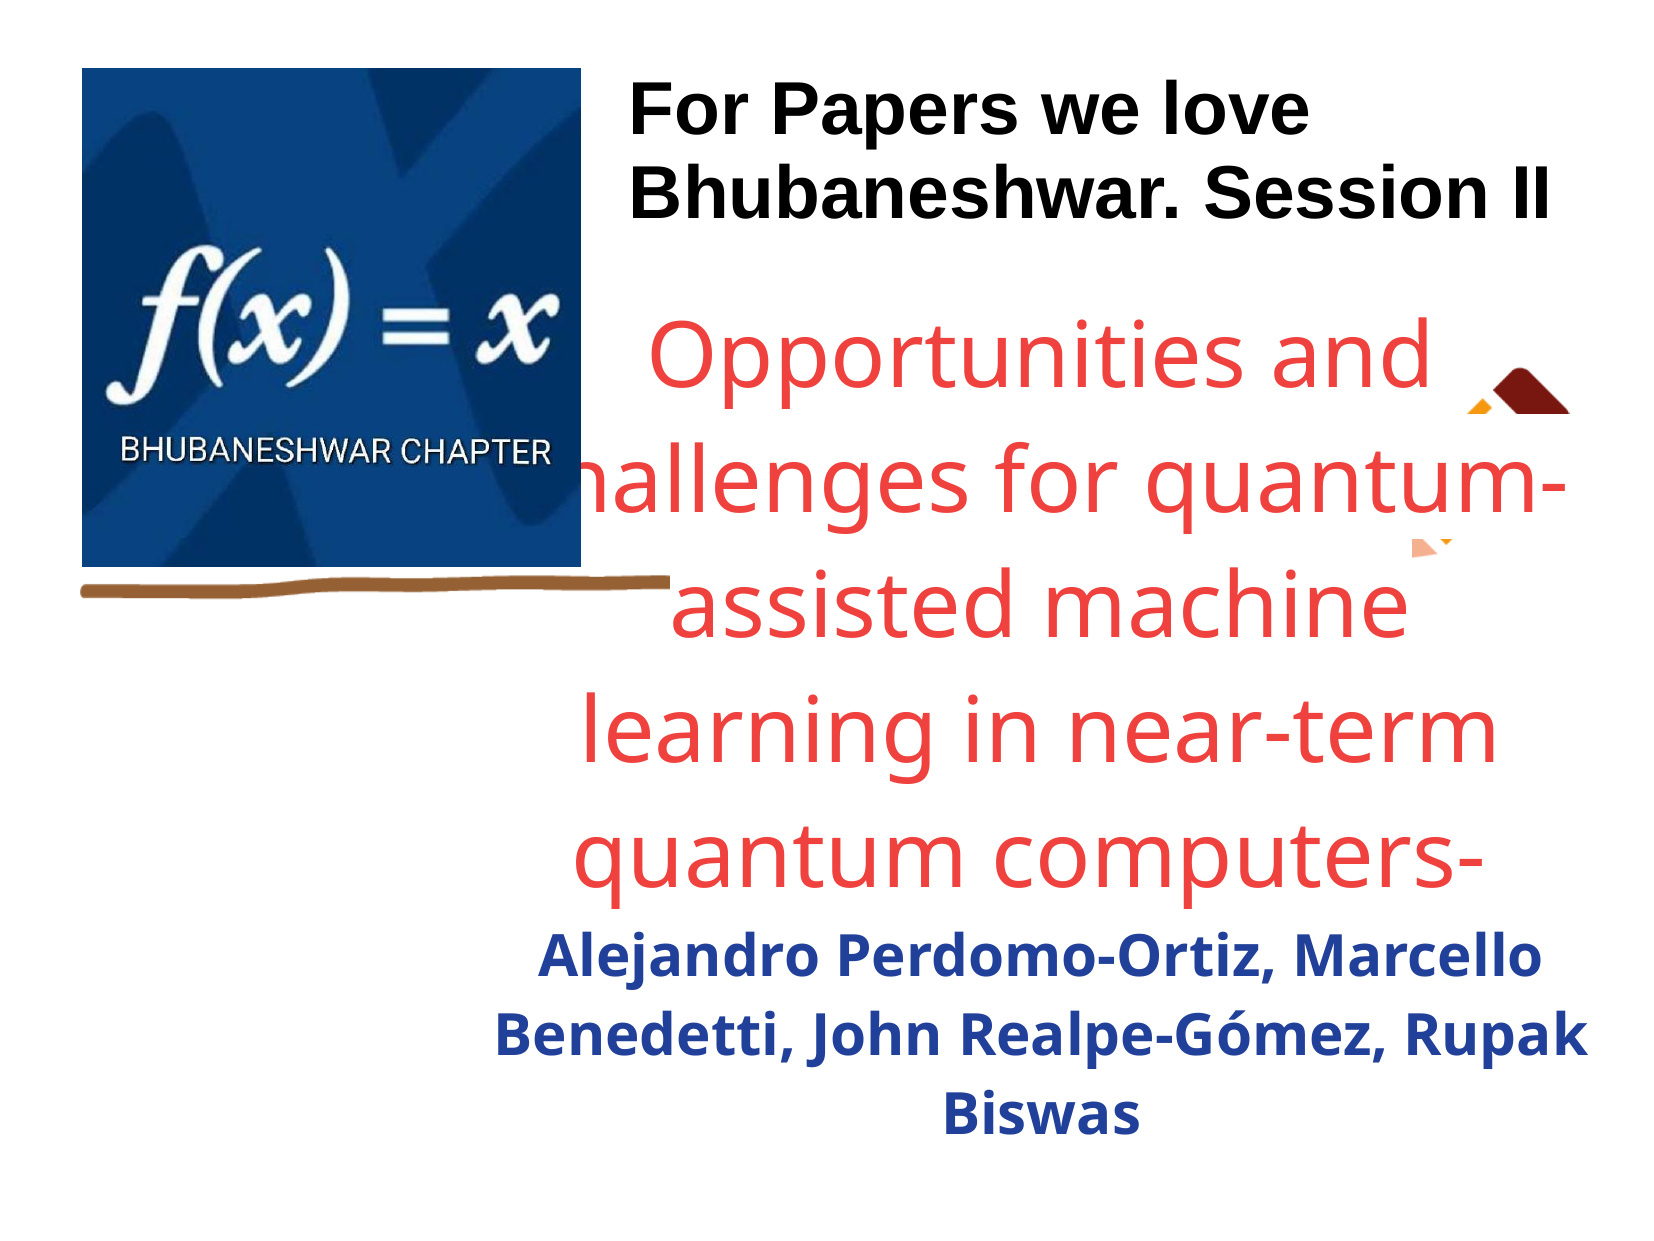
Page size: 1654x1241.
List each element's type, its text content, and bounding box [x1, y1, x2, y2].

picture [80, 68, 581, 603]
text_box For Papers we love Bhubaneshwar. Session II [614, 59, 1630, 326]
title Opportunities and challenges for quantum-assisted machine learning in near-term quantum computers- Alejandro Perdomo-Ortiz, Marcello Benedetti, John Realpe-Gómez, Rupak Biswas [487, 295, 1595, 1146]
